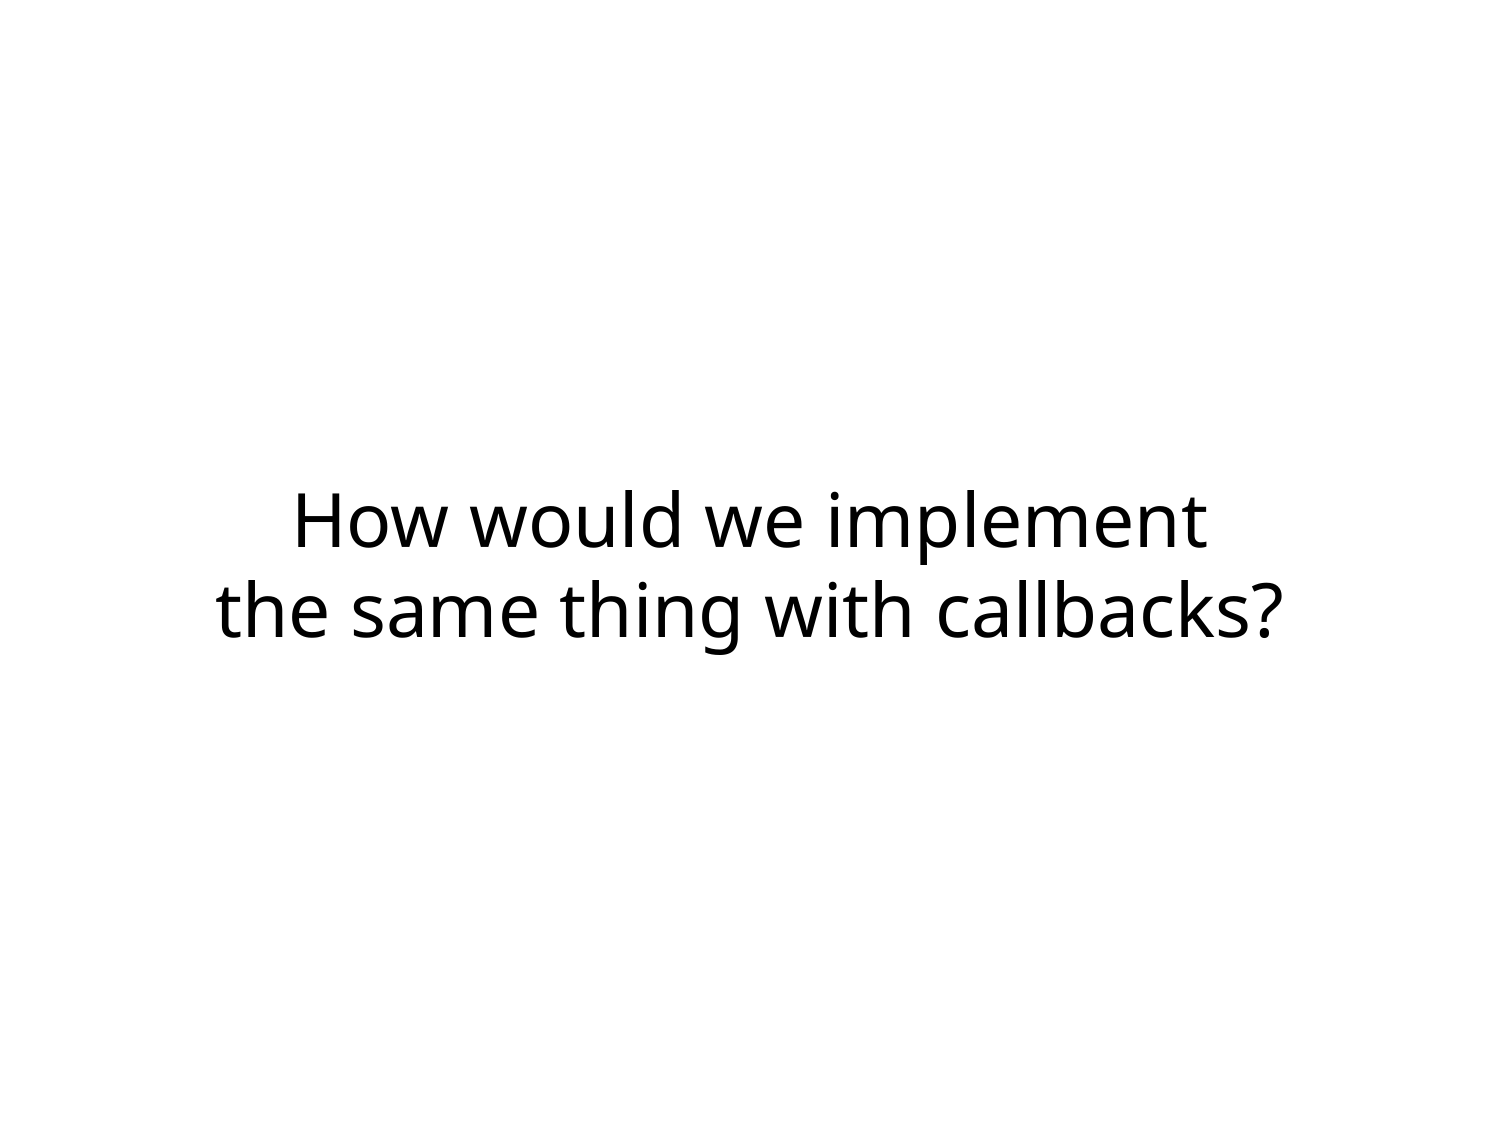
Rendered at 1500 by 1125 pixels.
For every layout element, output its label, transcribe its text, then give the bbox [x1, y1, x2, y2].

title How would we implement the same thing with callbacks? [51, 470, 1449, 655]
